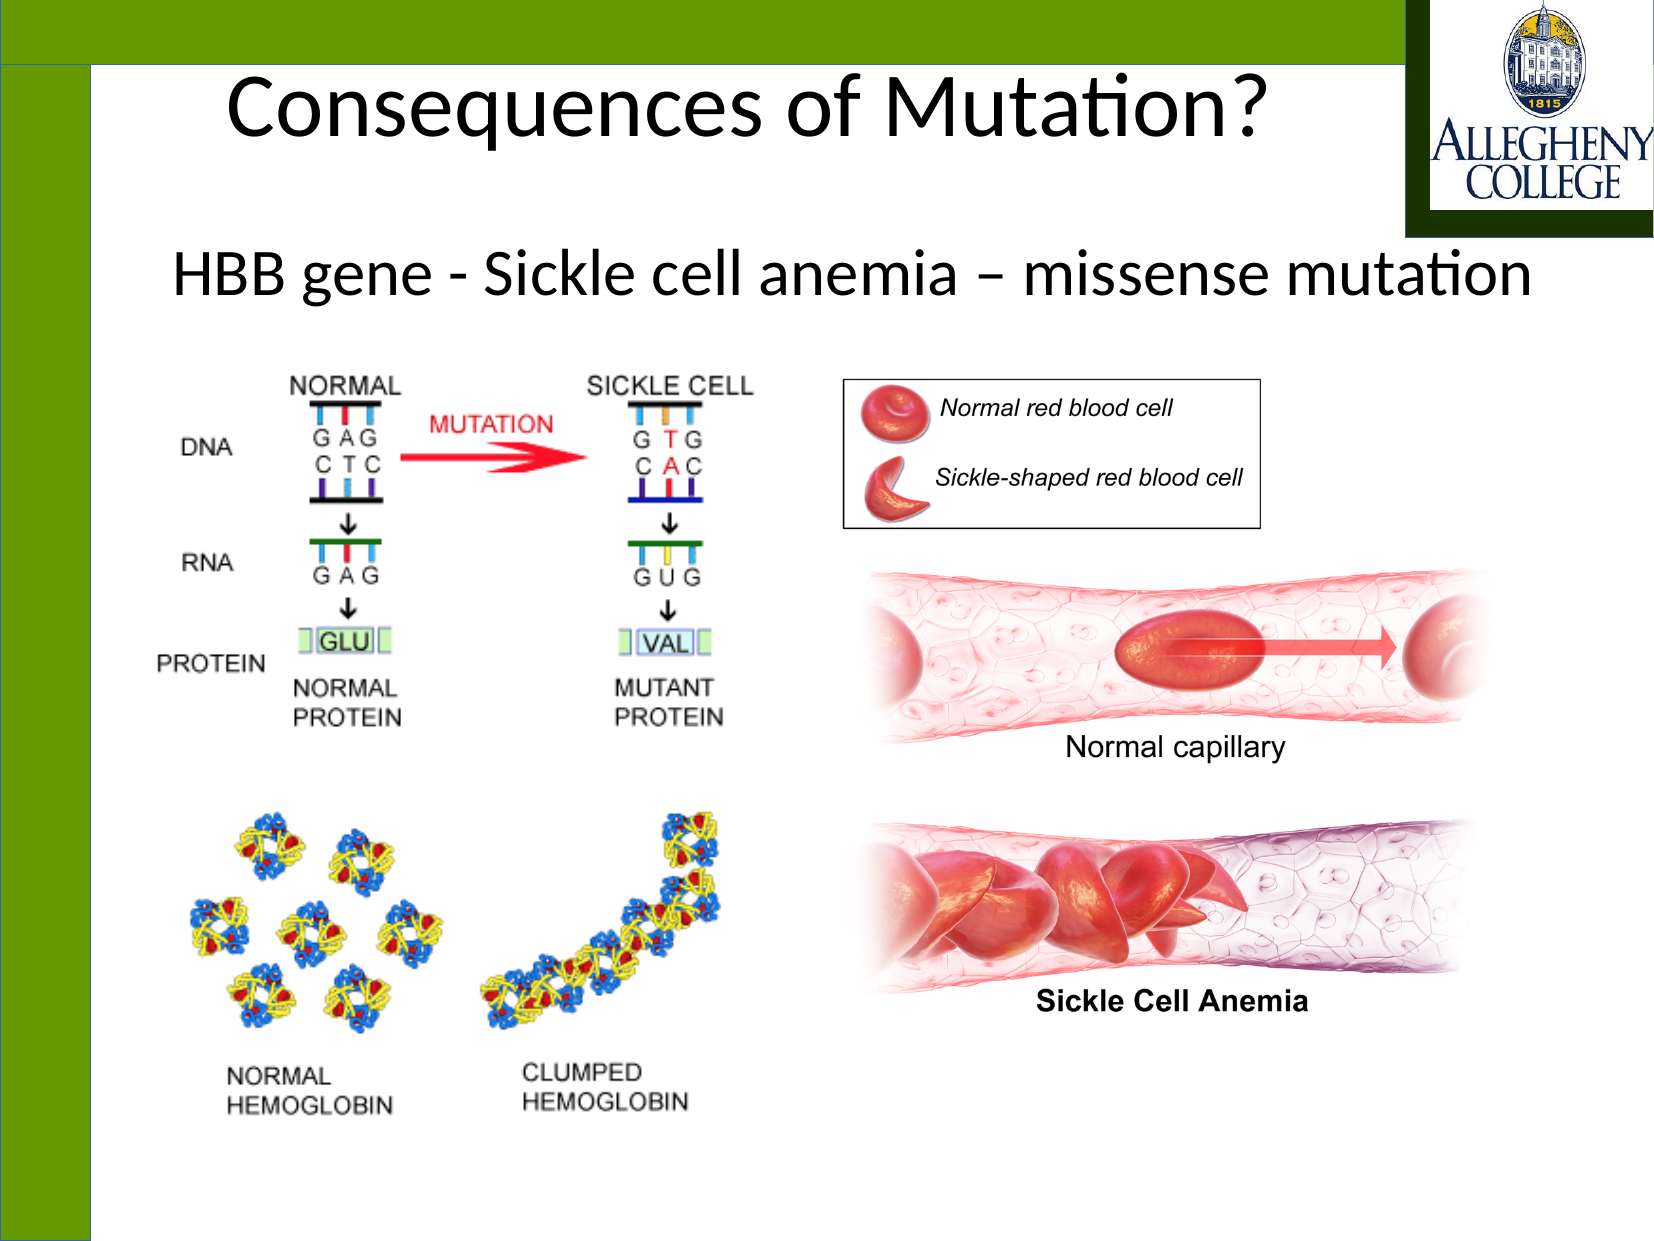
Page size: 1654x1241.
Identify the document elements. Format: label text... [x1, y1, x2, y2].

title Consequences of Mutation? [91, 65, 1405, 194]
text_box HBB gene - Sickle cell anemia – missense mutation [112, 221, 1595, 317]
picture [1430, 0, 1654, 210]
text_box [0, 0, 1654, 1241]
picture [91, 310, 1508, 1141]
